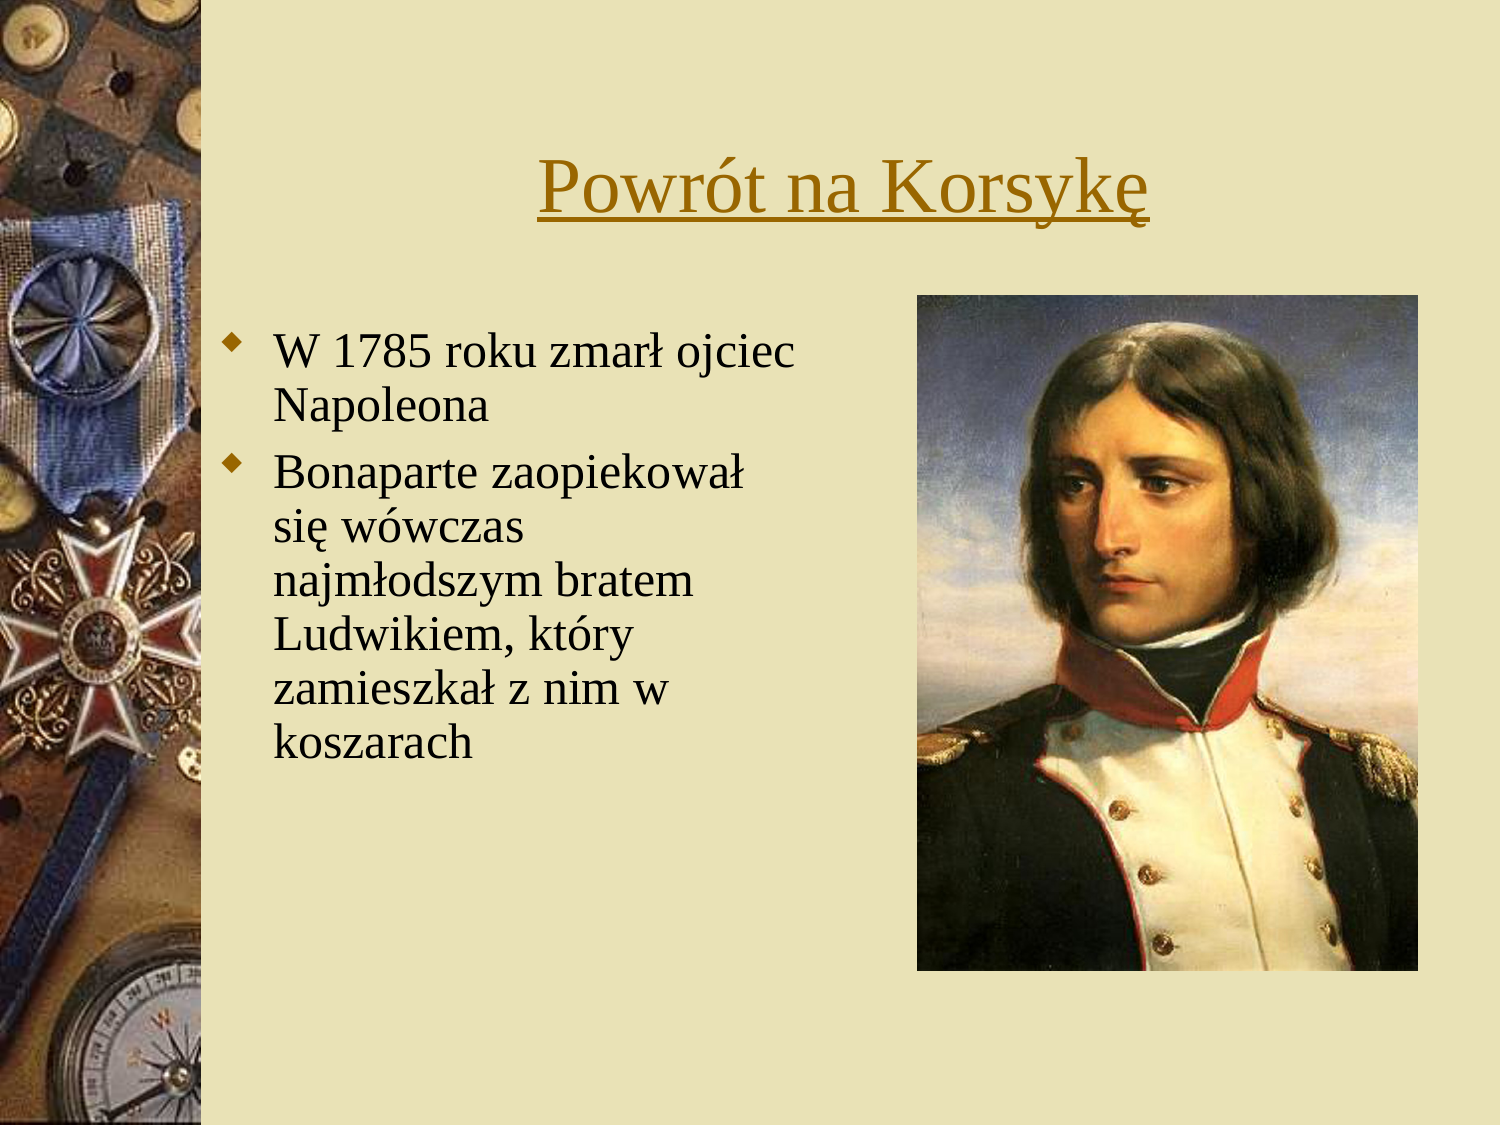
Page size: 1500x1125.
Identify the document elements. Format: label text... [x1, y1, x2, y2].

picture [917, 295, 1418, 971]
text_box Powrót na Korsykę [224, 87, 1463, 276]
picture [0, 0, 201, 1125]
text_box W 1785 roku zmarł ojciec Napoleona Bonaparte zaopiekował się wówczas najmłodszym bratem Ludwikiem, który zamieszkał z nim w koszarach [202, 317, 815, 993]
